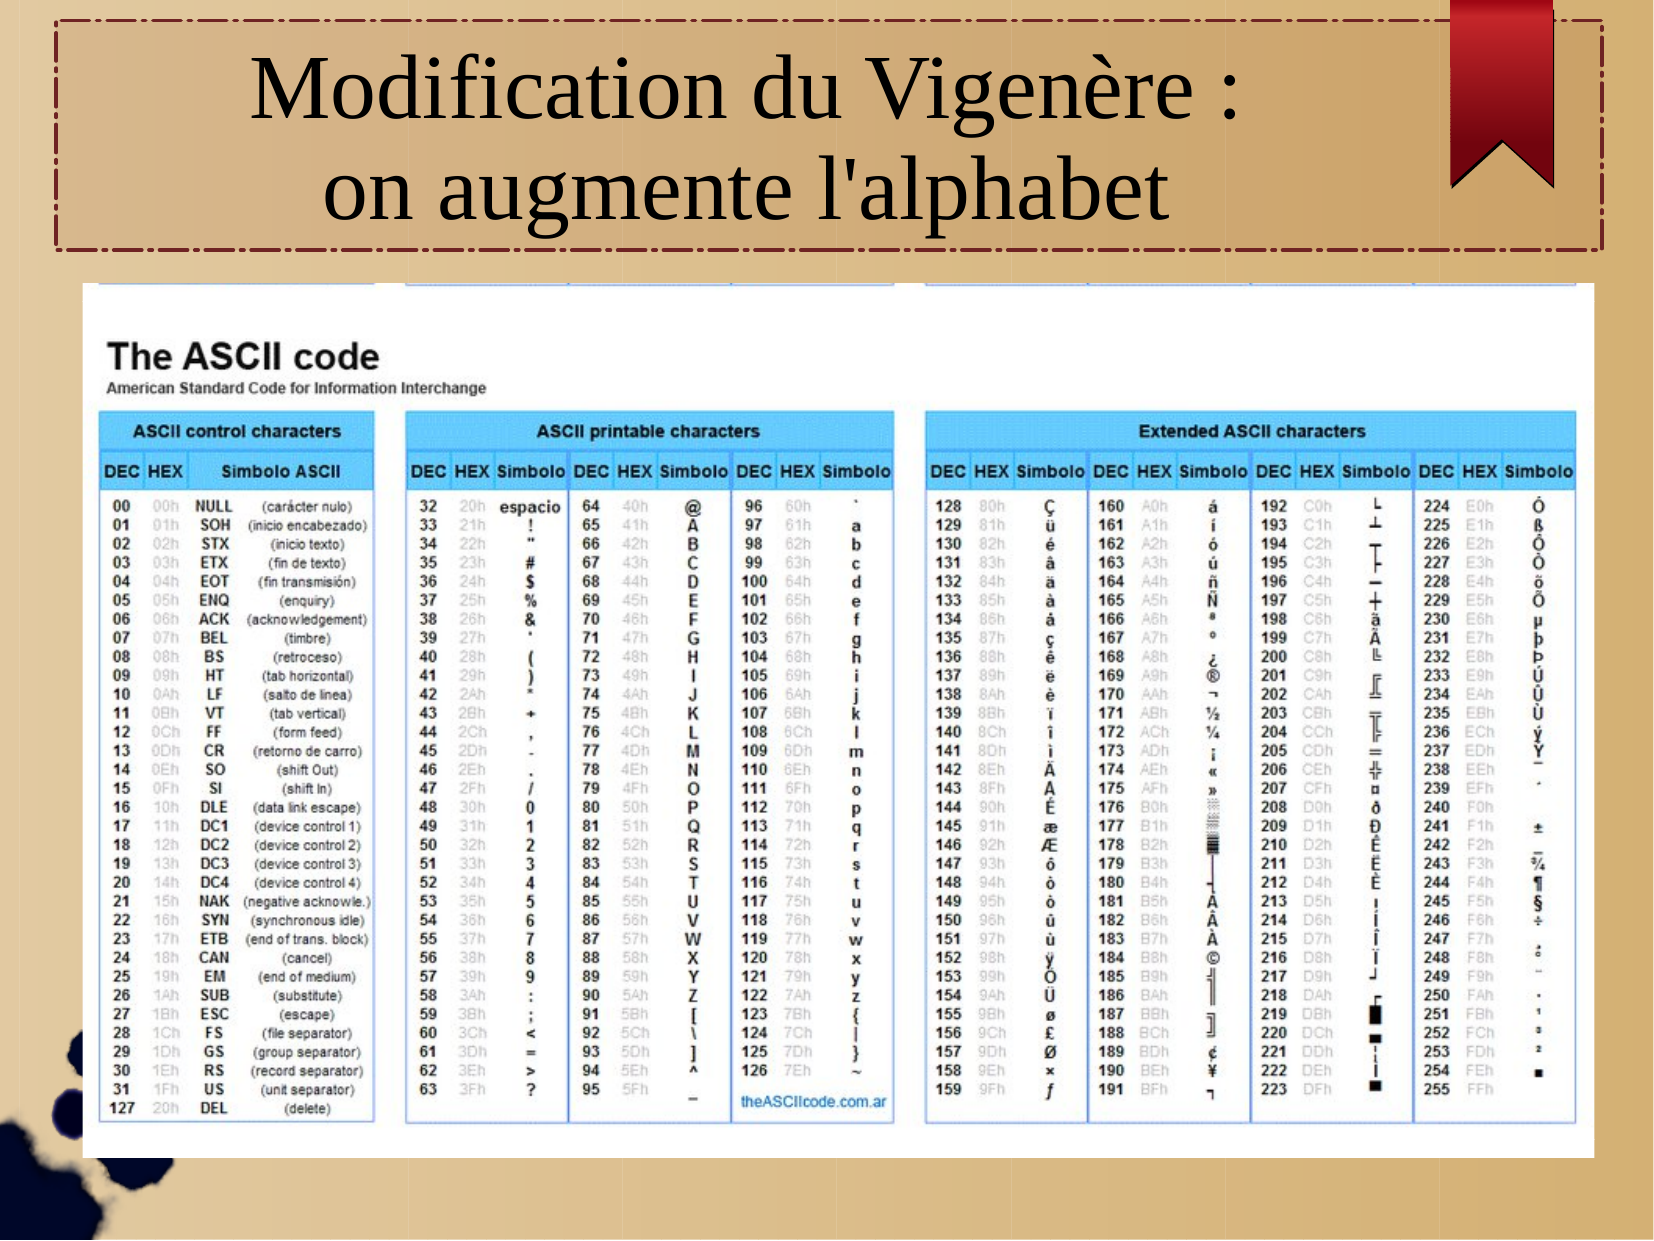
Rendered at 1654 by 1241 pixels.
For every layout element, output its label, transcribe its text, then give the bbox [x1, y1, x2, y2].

title Modification du Vigenère : on augmente l'alphabet [82, 36, 1412, 240]
list [82, 283, 1595, 1158]
